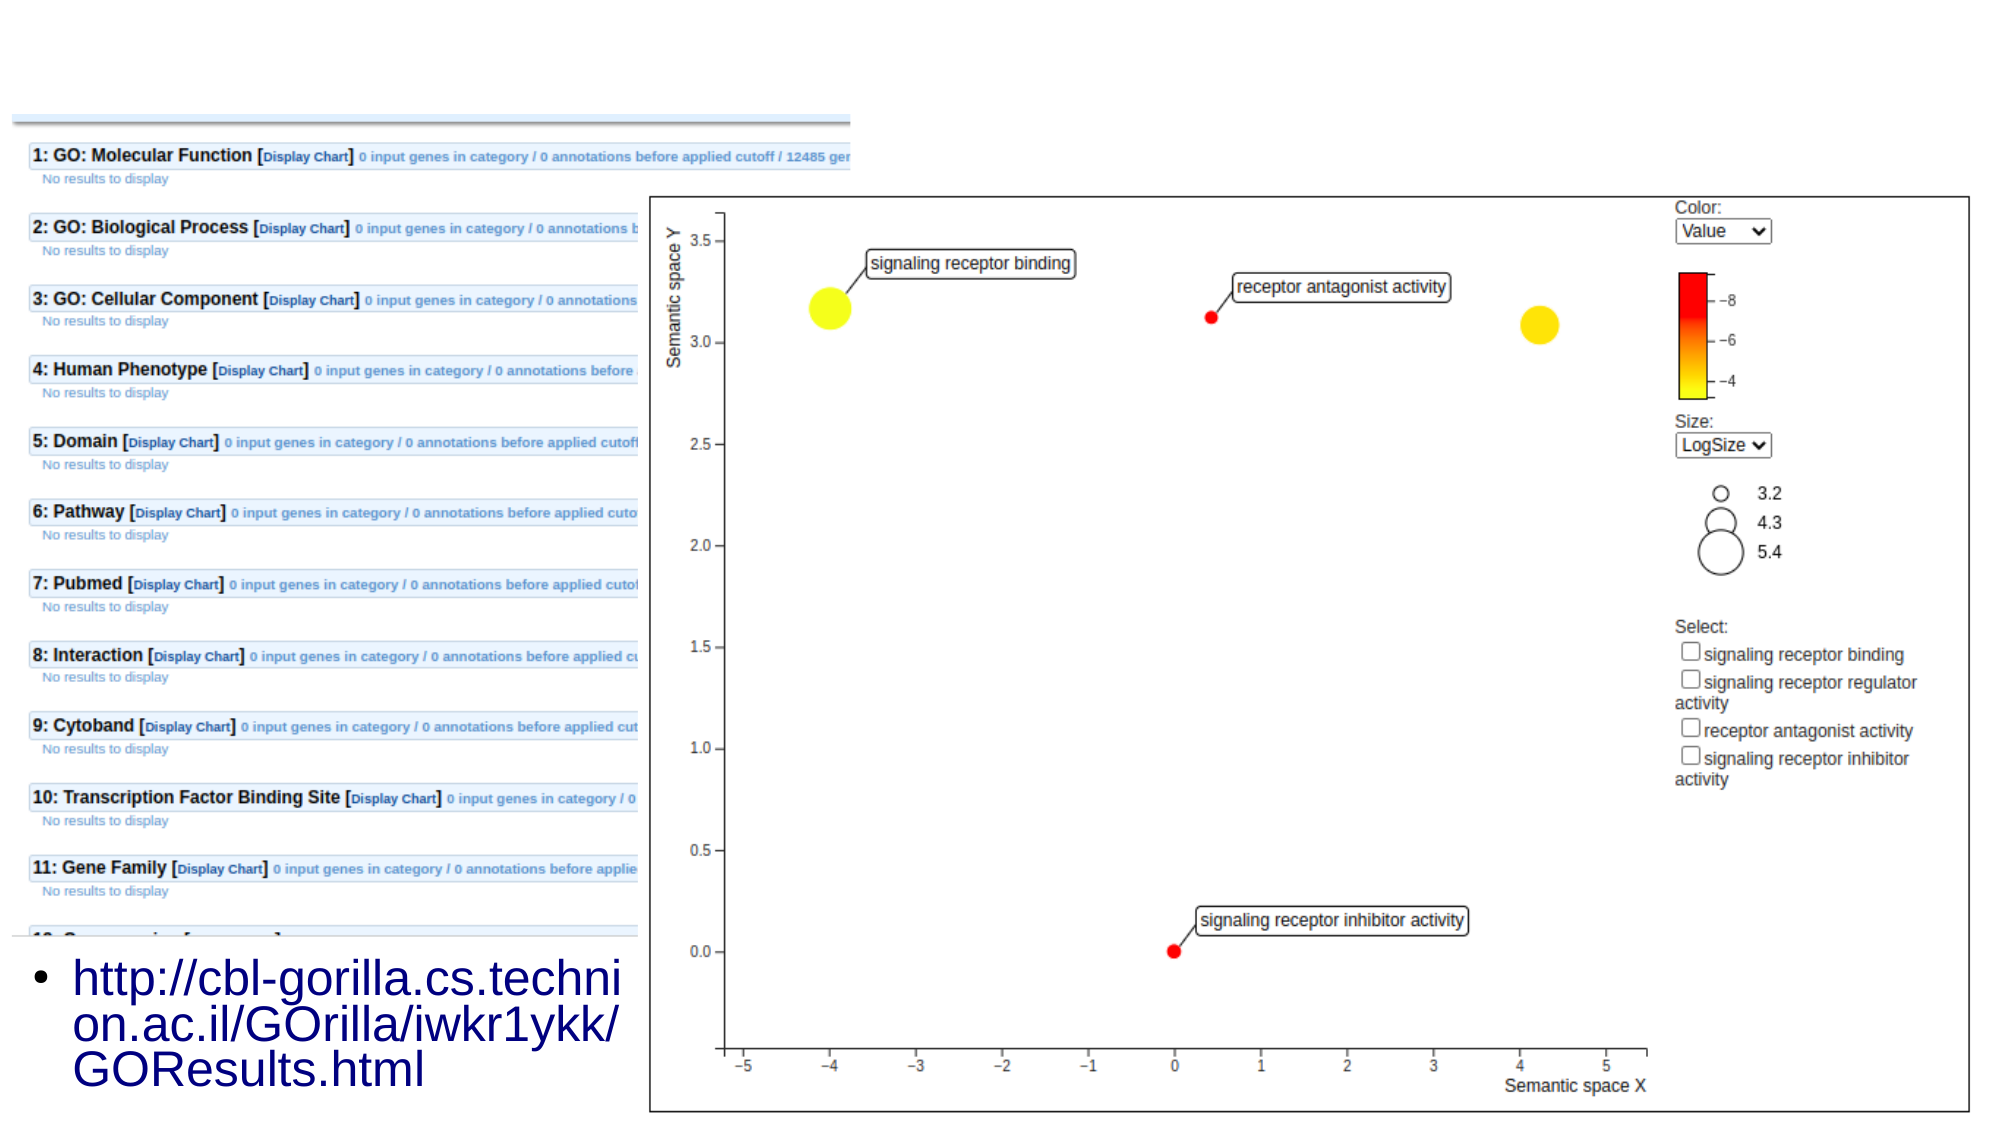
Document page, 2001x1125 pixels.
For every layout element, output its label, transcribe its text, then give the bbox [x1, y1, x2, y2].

list http://cbl-gorilla.cs.technion.ac.il/GOrilla/iwkr1ykk/GOResults.html [19, 950, 638, 1063]
picture [11, 114, 1985, 1125]
